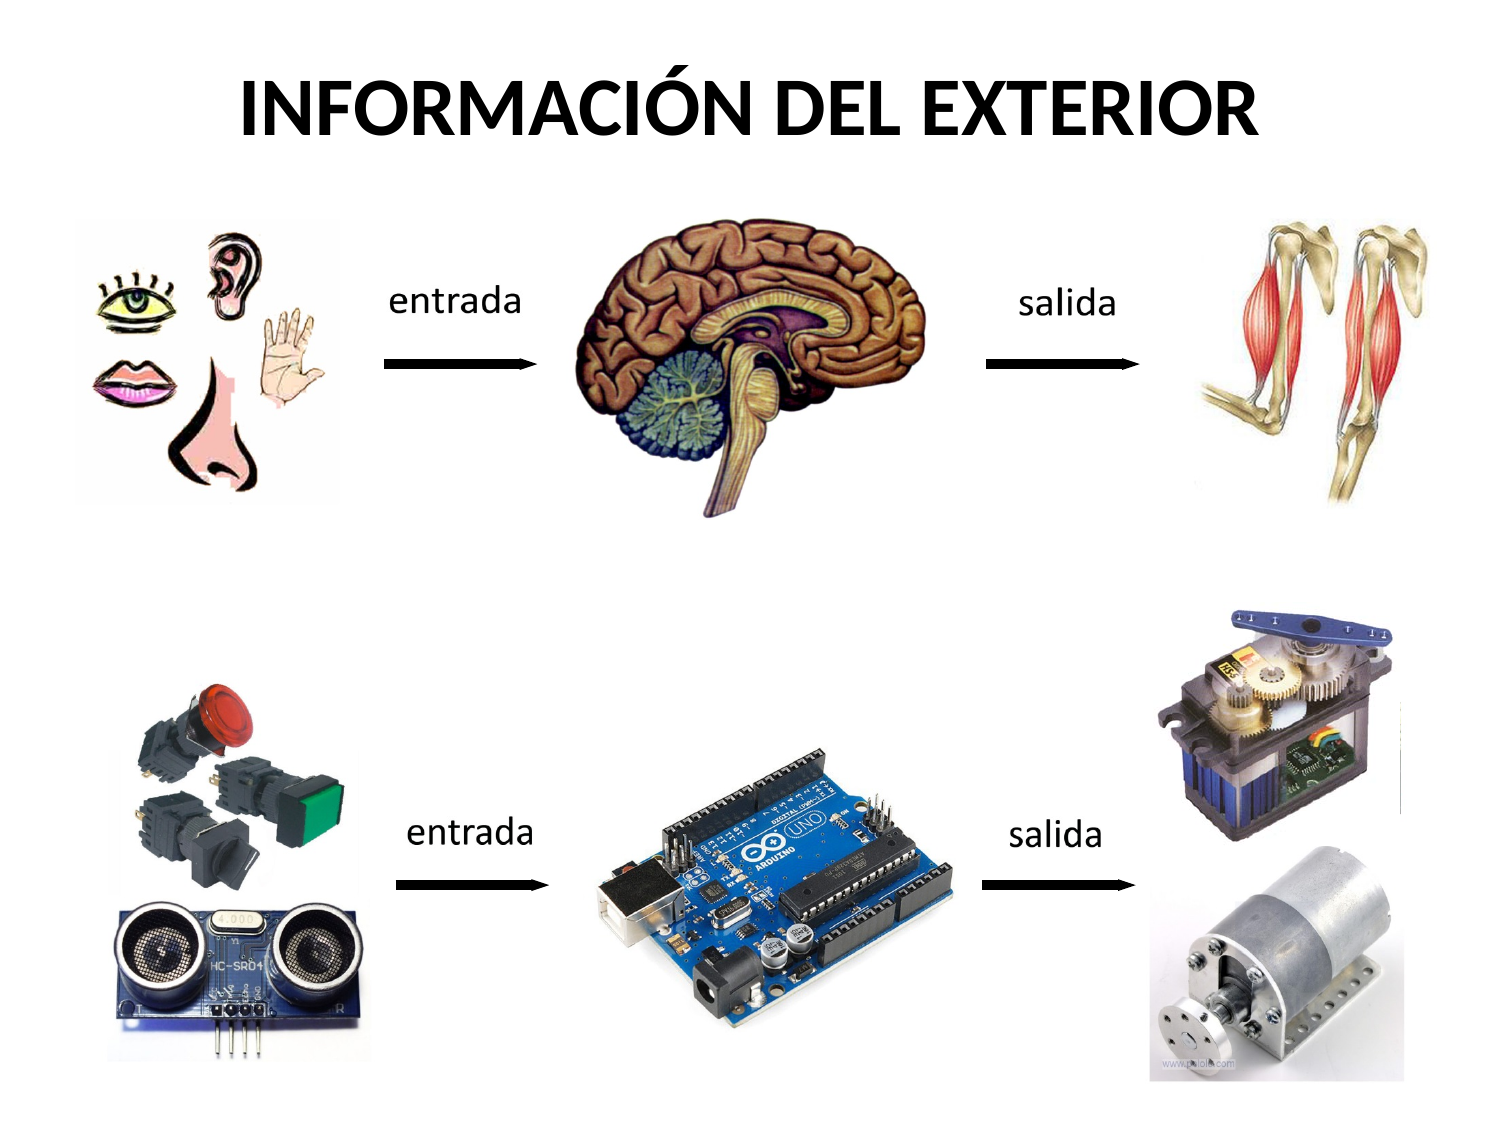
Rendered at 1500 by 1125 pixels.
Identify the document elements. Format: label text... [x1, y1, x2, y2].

picture [86, 602, 1424, 1102]
text_box INFORMACIÓN DEL EXTERIOR [75, 45, 1426, 208]
picture [53, 208, 1453, 521]
